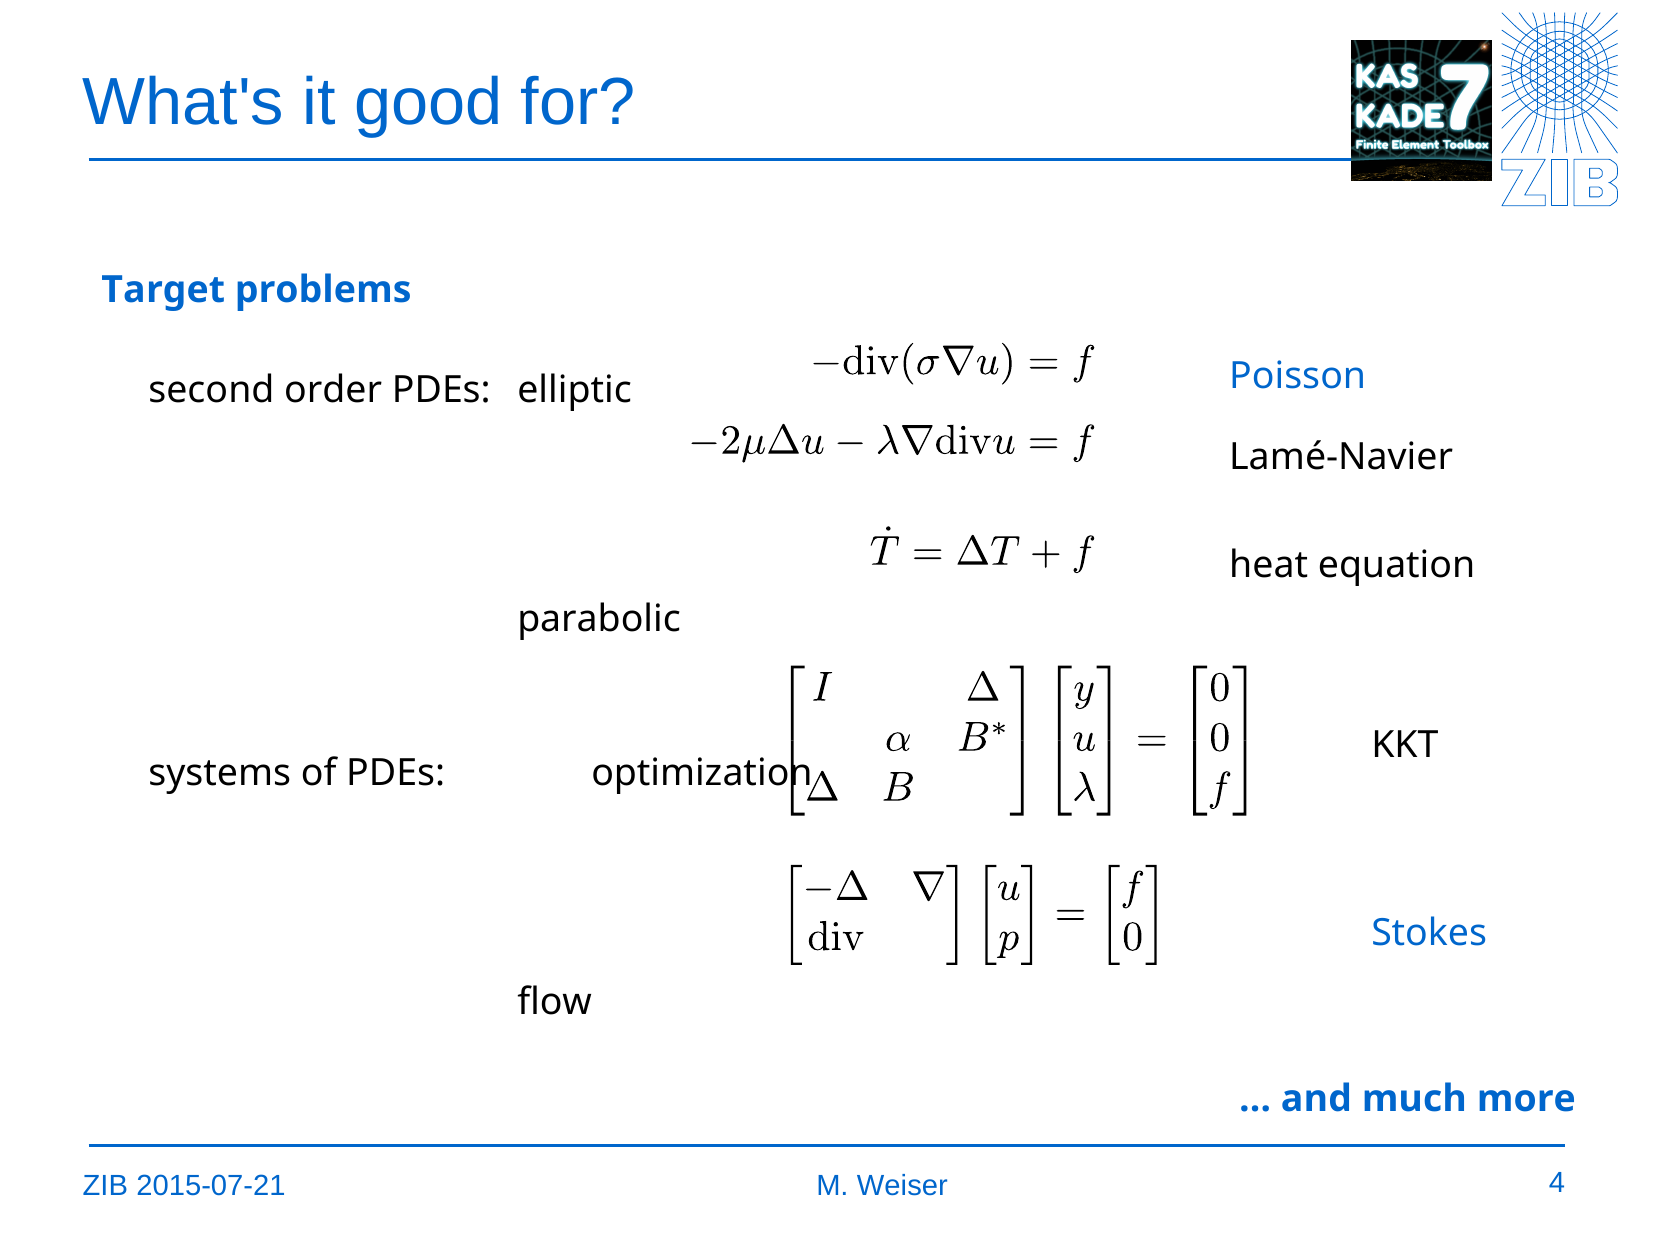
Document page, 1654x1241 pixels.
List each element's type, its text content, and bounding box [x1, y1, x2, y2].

picture [790, 665, 1247, 816]
text_box Stokes [1356, 897, 1496, 957]
picture [813, 342, 1095, 385]
picture [1351, 40, 1492, 181]
picture [691, 423, 1095, 463]
title What's it good for? [82, 64, 1359, 139]
picture [870, 526, 1095, 574]
text_box Lamé-Navier [1214, 421, 1459, 481]
text_box Poisson [1214, 340, 1375, 400]
text_box KKT [1356, 710, 1450, 770]
text_box Target problems [86, 255, 411, 315]
text_box second order PDEs: elliptic parabolic systems of PDEs: optimization flow [133, 329, 745, 917]
text_box … and much more [1224, 1063, 1580, 1123]
text_box heat equation [1214, 529, 1479, 589]
picture [790, 864, 1157, 965]
